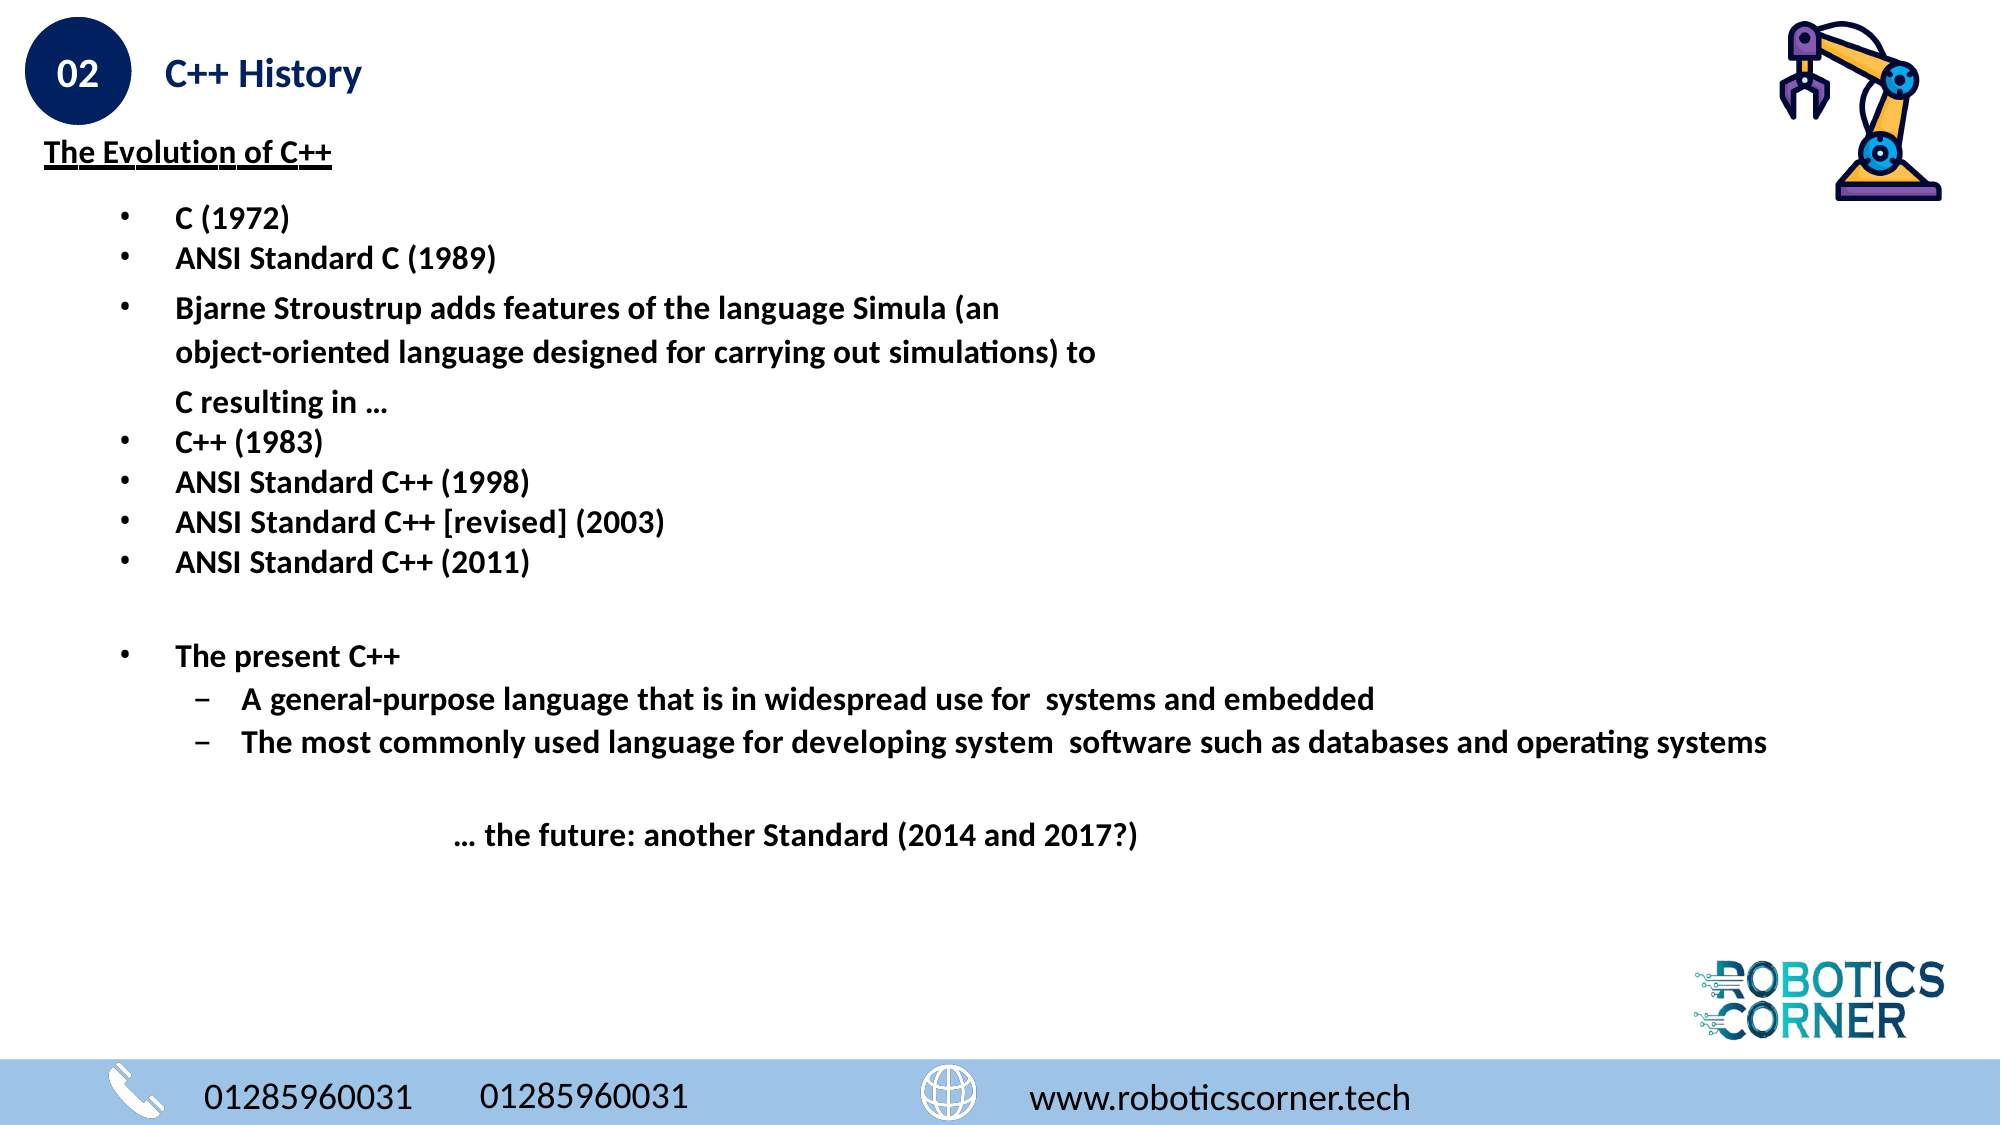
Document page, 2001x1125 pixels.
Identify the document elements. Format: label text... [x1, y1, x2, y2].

text_box www.roboticscorner.tech [1014, 1065, 1531, 1125]
text_box C++ History [150, 38, 622, 103]
picture [1680, 859, 1953, 1059]
text_box The Evolution of C++ C (1972) ANSI Standard C (1989) Bjarne Stroustrup adds features of the language Simula (an object-oriented language designed for carrying out simulations) to C resulting in … C++ (1983) ANSI Standard C++ (1998) ANSI Standard C++ [revised] (2003) ANSI Standard C++ (2011) The present C++ A general-purpose language that is in widespread use for systems and embedded The most commonly used language for developing system software such as databases and operating systems … the future: another Standard (2014 and 2017?) [41, 101, 1958, 854]
text_box [981, 1059, 2000, 1125]
text_box 02 [22, 14, 134, 128]
picture [1771, 21, 1950, 101]
picture [915, 1059, 981, 1125]
text_box [0, 1059, 915, 1125]
picture [103, 1057, 170, 1124]
text_box 01285960031 [189, 1064, 495, 1125]
text_box 01285960031 [465, 1063, 811, 1124]
